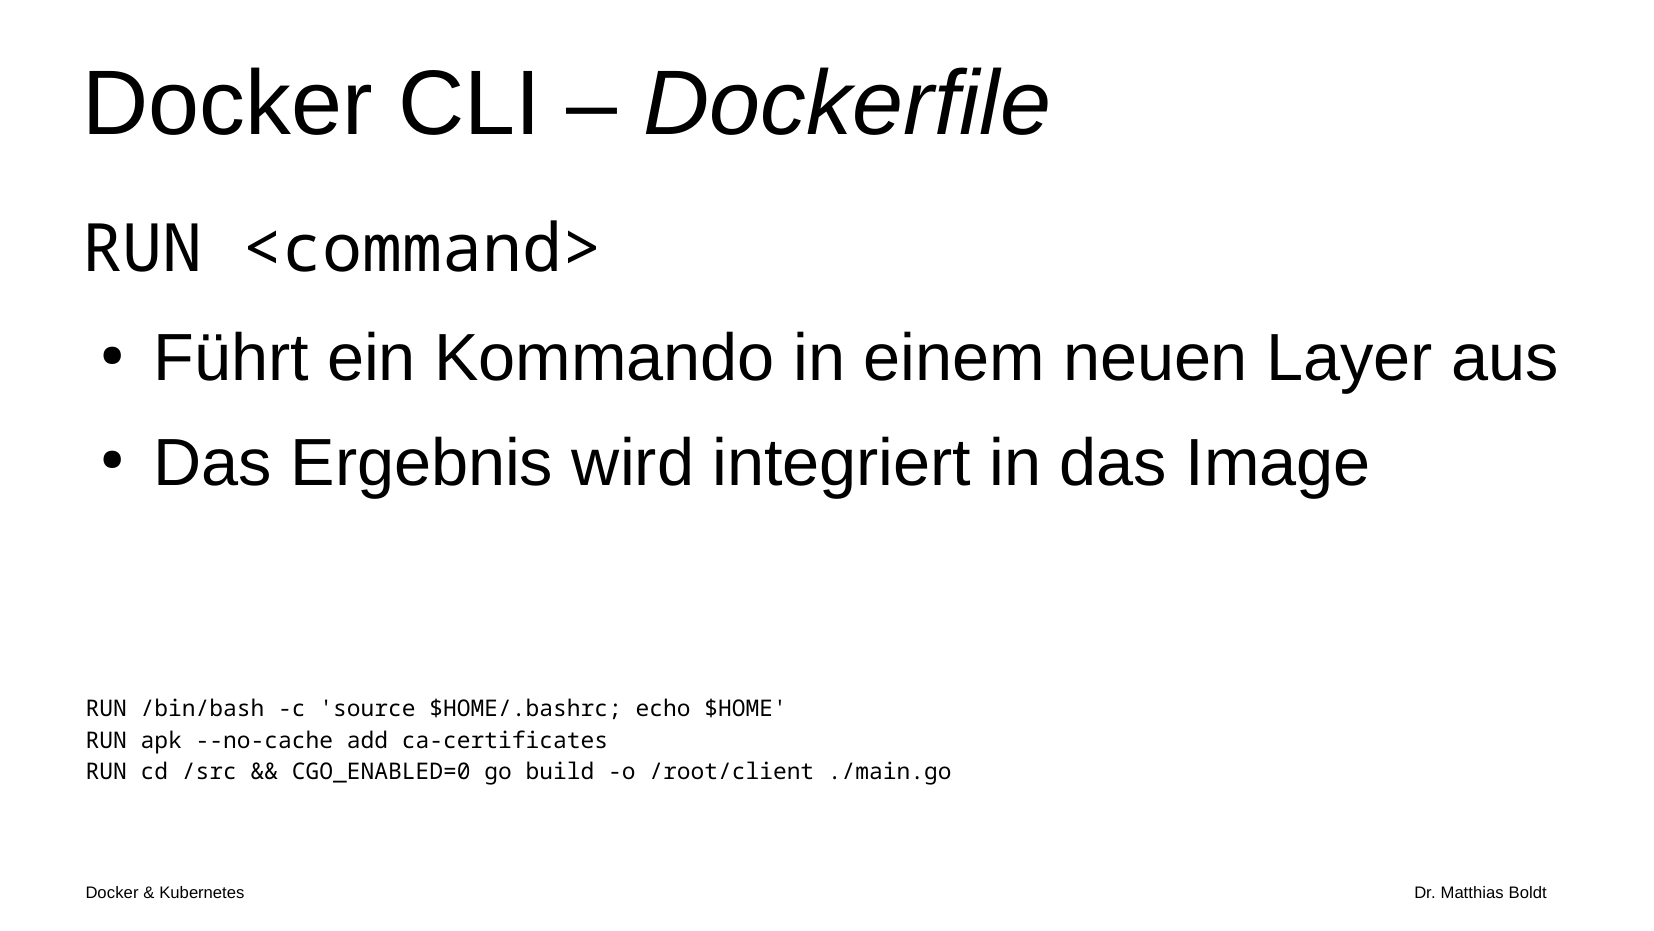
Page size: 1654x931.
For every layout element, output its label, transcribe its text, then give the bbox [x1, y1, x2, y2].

text_box RUN /bin/bash -c 'source $HOME/.bashrc; echo $HOME' RUN apk --no-cache add ca-certificates RUN cd /src && CGO_ENABLED=0 go build -o /root/client ./main.go [70, 685, 1560, 822]
list RUN <command> Führt ein Kommando in einem neuen Layer aus Das Ergebnis wird integriert in das Image [82, 199, 1607, 674]
text_box Docker & Kubernetes Dr. Matthias Boldt [70, 875, 1563, 910]
title Docker CLI – Dockerfile [82, 25, 1571, 181]
